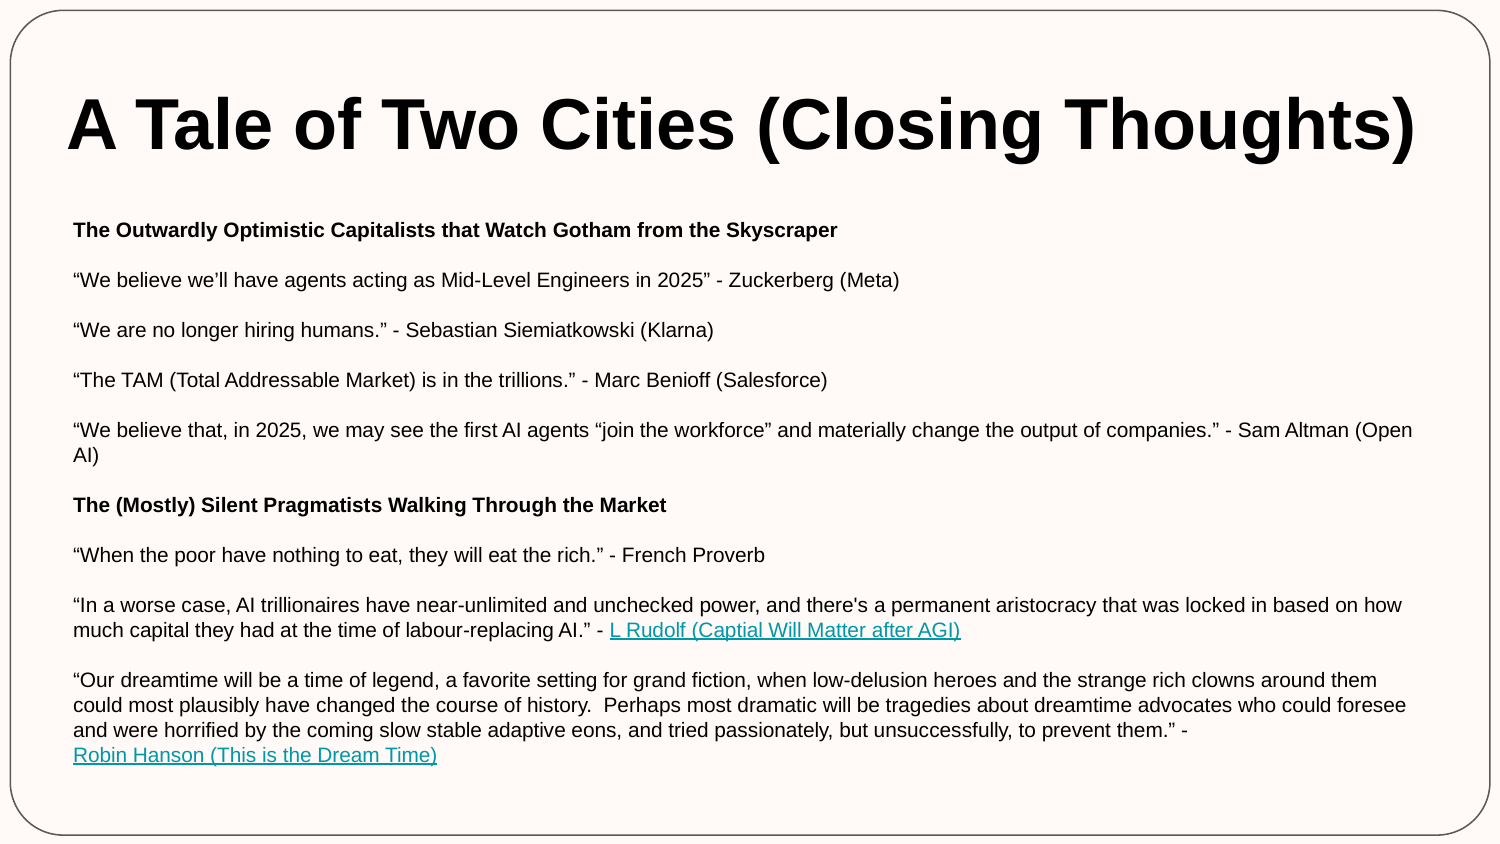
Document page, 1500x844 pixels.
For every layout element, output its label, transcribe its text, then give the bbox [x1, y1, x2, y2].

title The Outwardly Optimistic Capitalists that Watch Gotham from the Skyscraper “We believe we’ll have agents acting as Mid-Level Engineers in 2025” - Zuckerberg (Meta) “We are no longer hiring humans.” - Sebastian Siemiatkowski (Klarna) “The TAM (Total Addressable Market) is in the trillions.” - Marc Benioff (Salesforce) “We believe that, in 2025, we may see the first AI agents “join the workforce” and materially change the output of companies.” - Sam Altman (Open AI) The (Mostly) Silent Pragmatists Walking Through the Market “When the poor have nothing to eat, they will eat the rich.” - French Proverb “In a worse case, AI trillionaires have near-unlimited and unchecked power, and there's a permanent aristocracy that was locked in based on how much capital they had at the time of labour-replacing AI.” - L Rudolf (Captial Will Matter after AGI) “Our dreamtime will be a time of legend, a favorite setting for grand fiction, when low-delusion heroes and the strange rich clowns around them could most plausibly have changed the course of history. Perhaps most dramatic will be tragedies about dreamtime advocates who could foresee and were horrified by the coming slow stable adaptive eons, and tried passionately, but unsuccessfully, to prevent them.” - Robin Hanson (This is the Dream Time) [58, 190, 1442, 799]
title A Tale of Two Cities (Closing Thoughts) [51, 51, 1449, 190]
